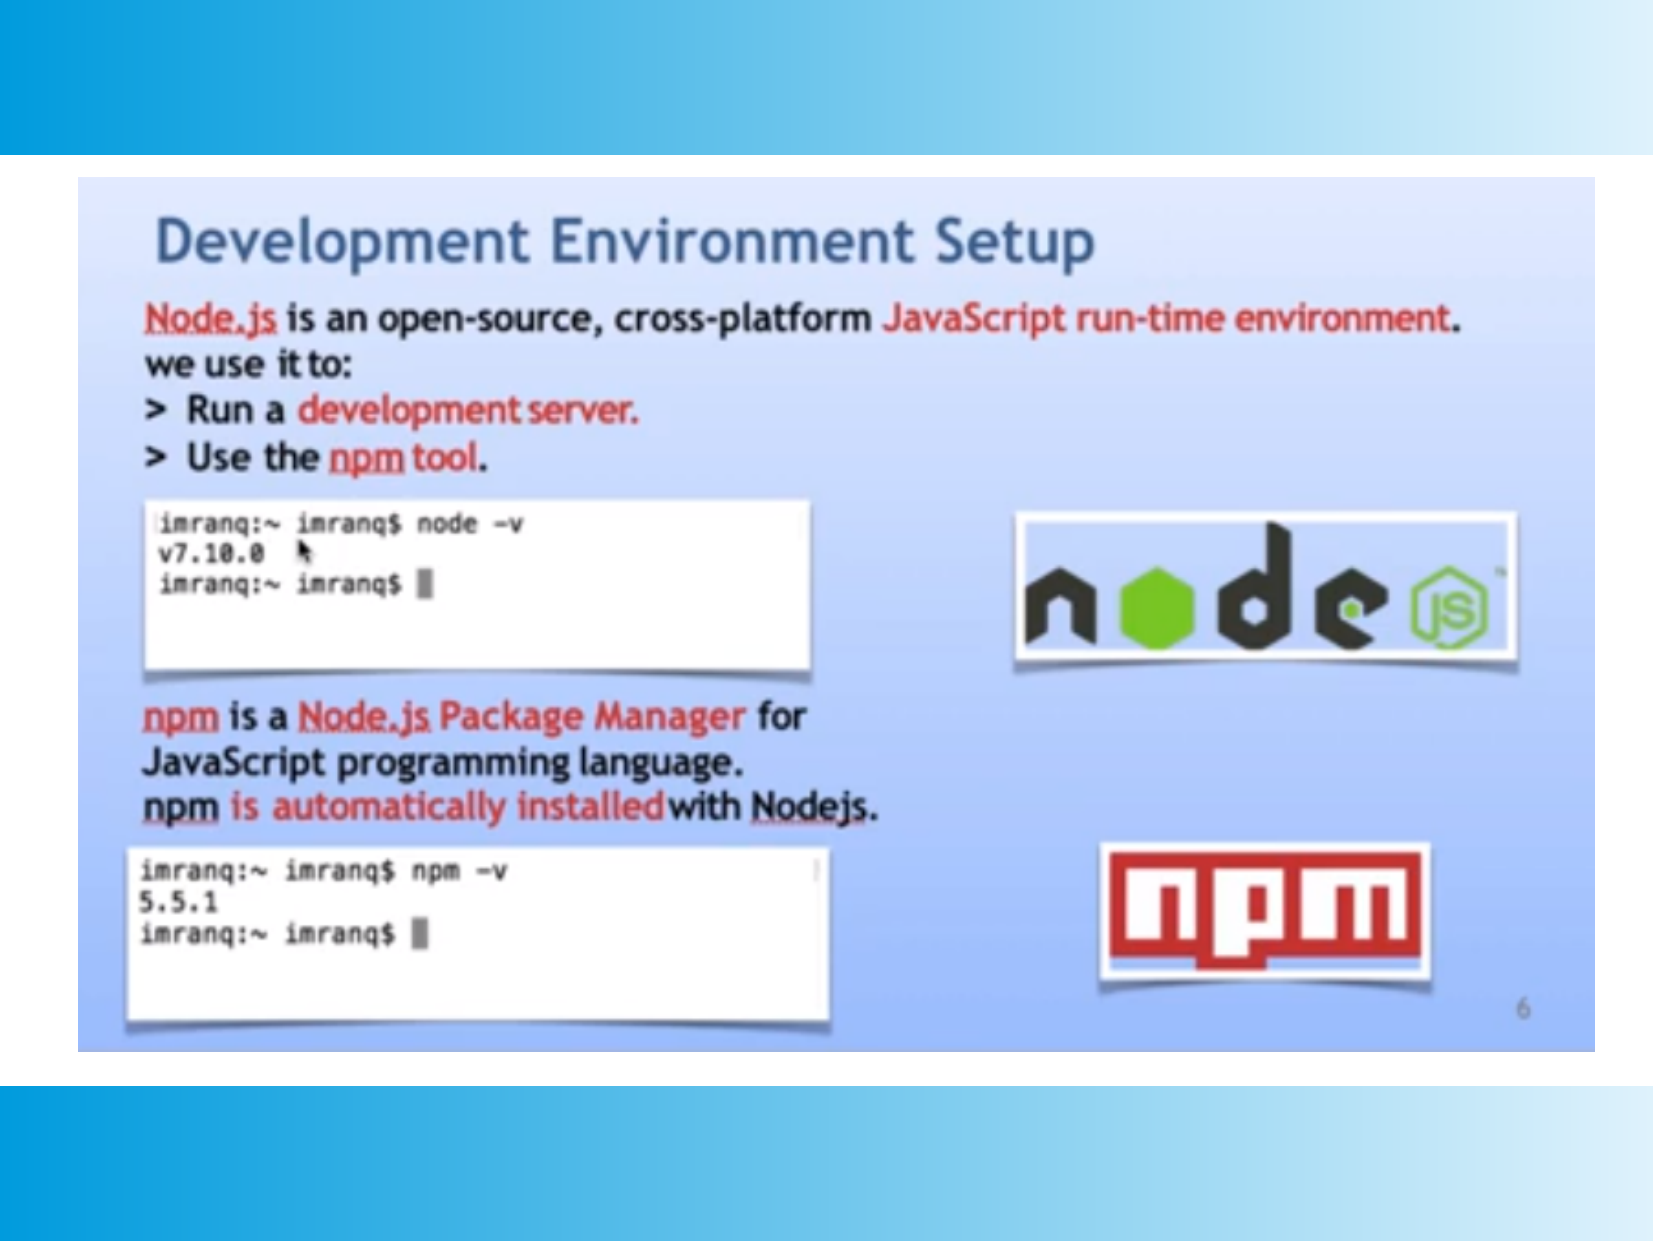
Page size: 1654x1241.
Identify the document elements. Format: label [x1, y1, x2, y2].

picture [78, 177, 1595, 1052]
